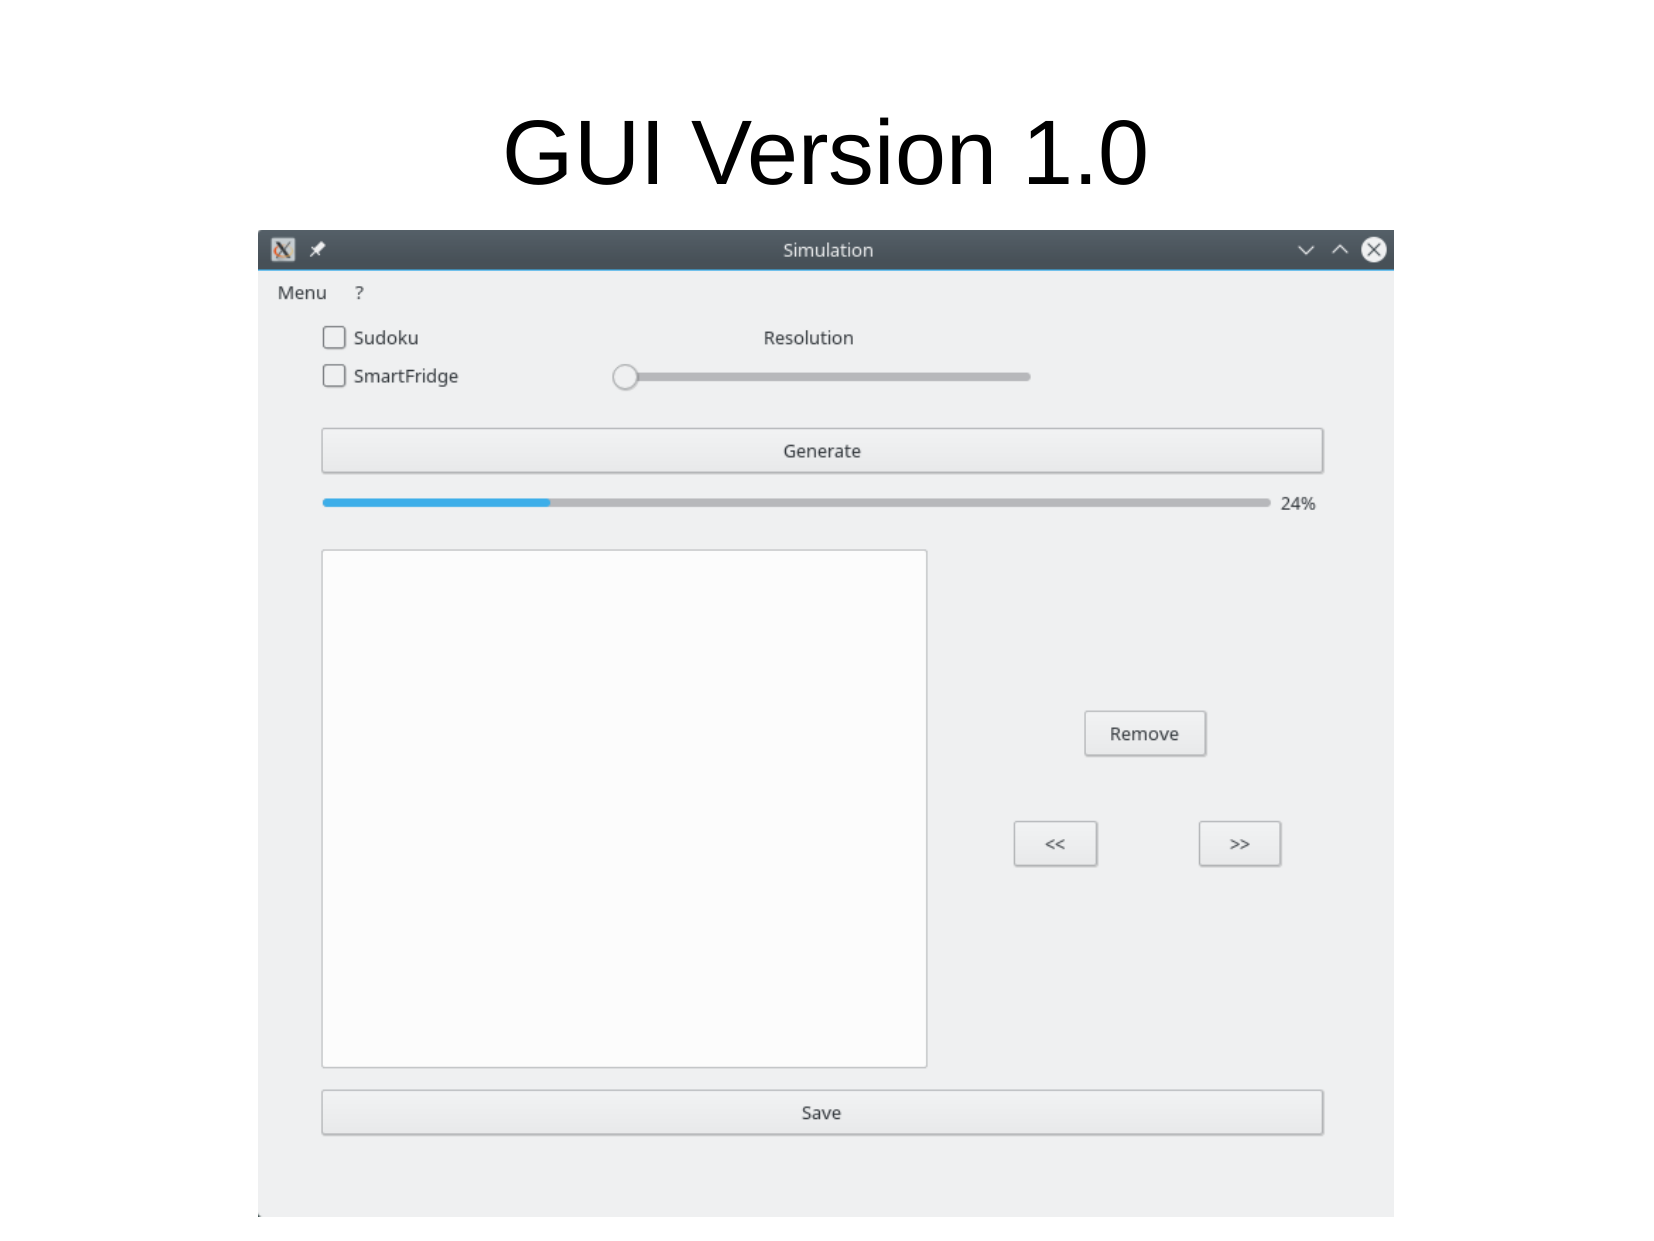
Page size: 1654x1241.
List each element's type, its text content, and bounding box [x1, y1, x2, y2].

picture [258, 230, 1394, 1217]
title GUI Version 1.0 [82, 49, 1571, 257]
